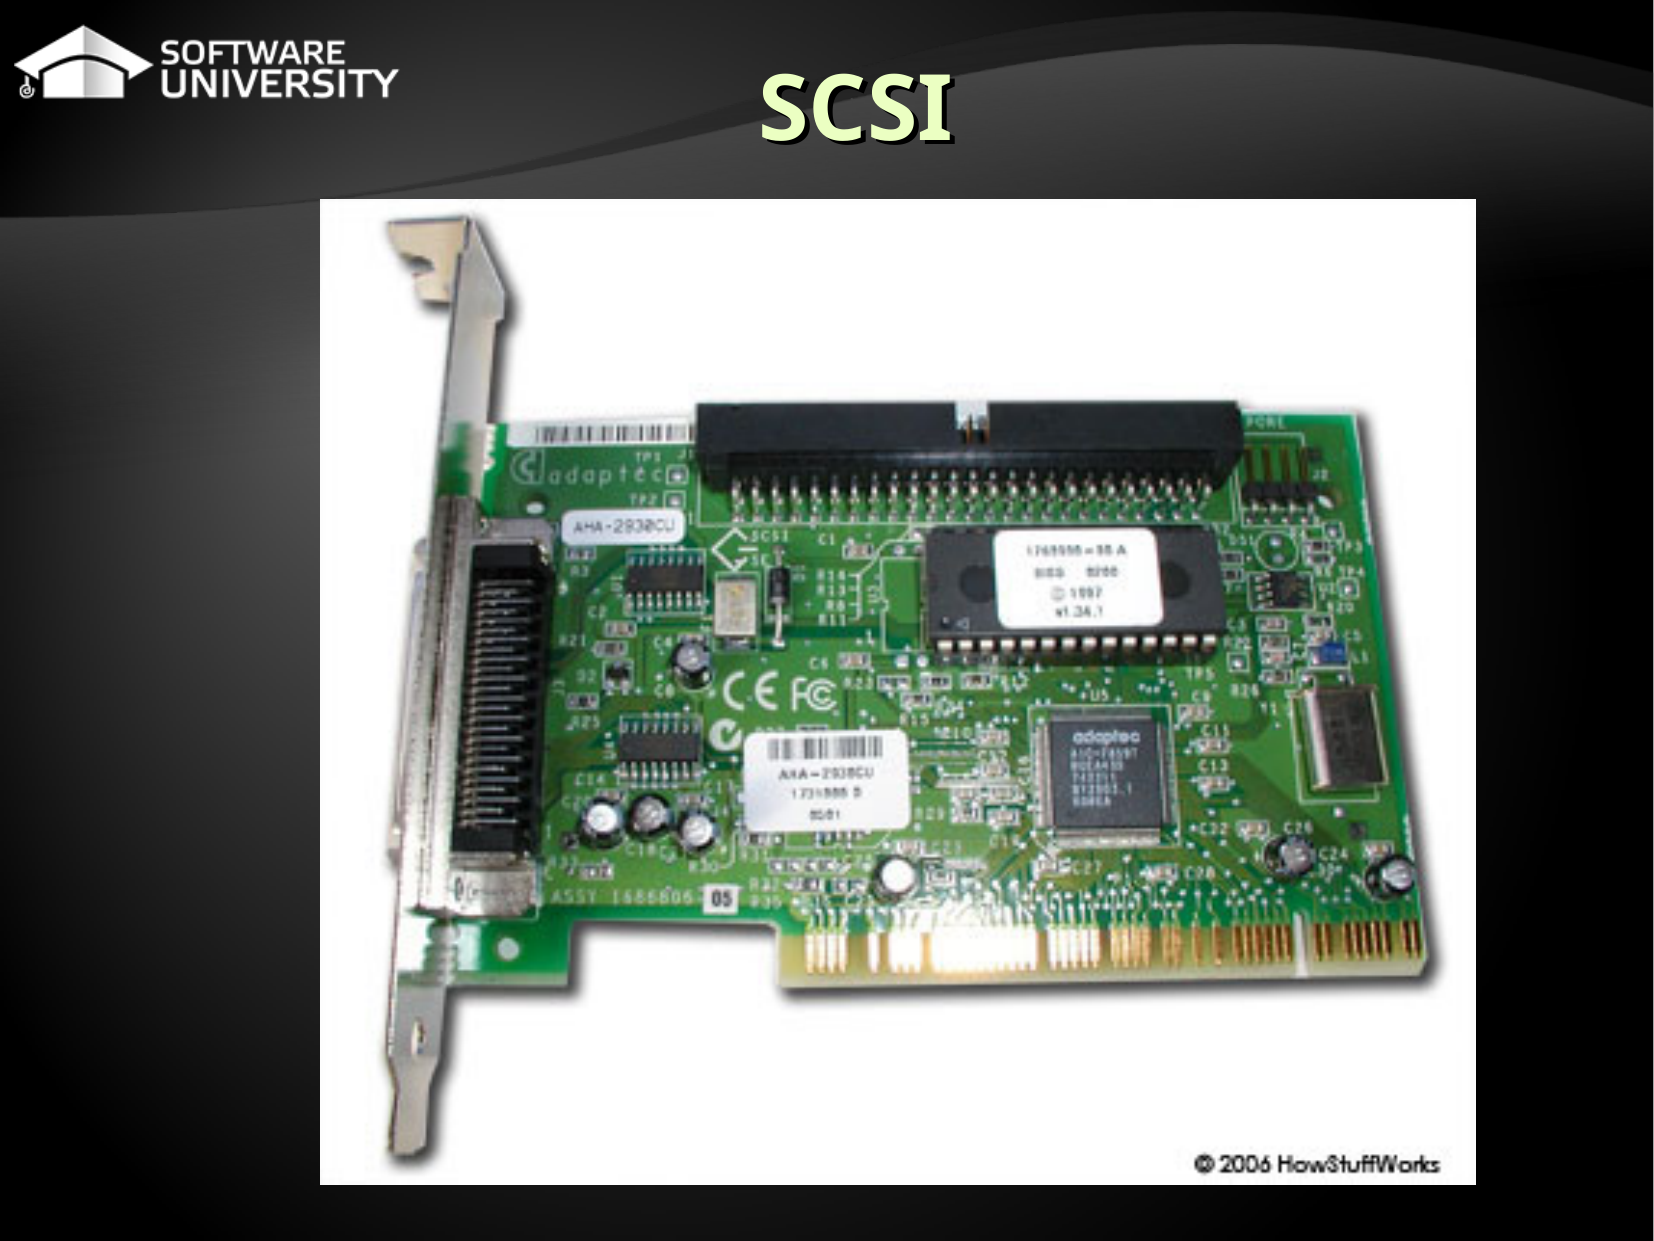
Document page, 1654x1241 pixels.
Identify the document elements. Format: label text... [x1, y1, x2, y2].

title SCSI [112, 48, 1601, 159]
picture [0, 0, 1654, 1241]
